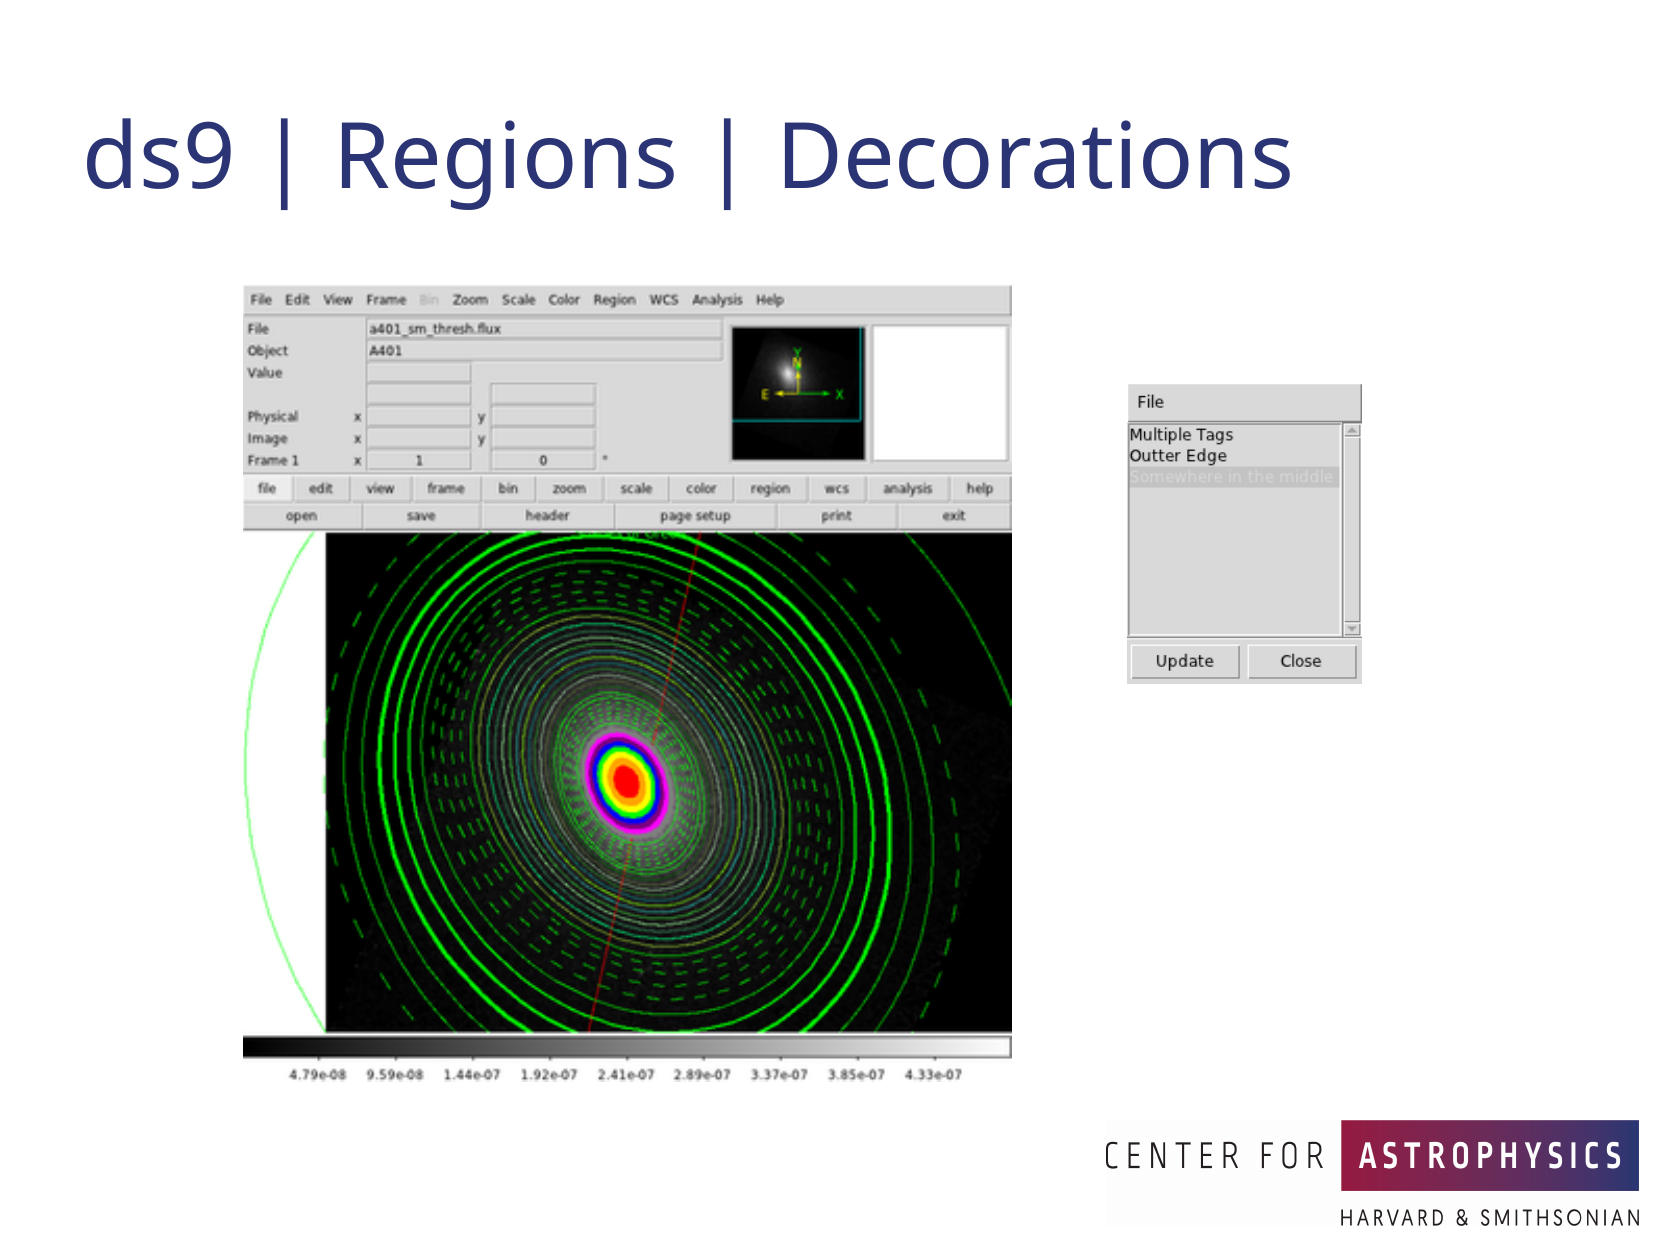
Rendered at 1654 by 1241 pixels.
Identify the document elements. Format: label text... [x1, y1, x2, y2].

picture [243, 285, 1012, 1082]
picture [1127, 383, 1362, 684]
title ds9 | Regions | Decorations [82, 49, 1571, 257]
picture [1106, 1120, 1639, 1226]
